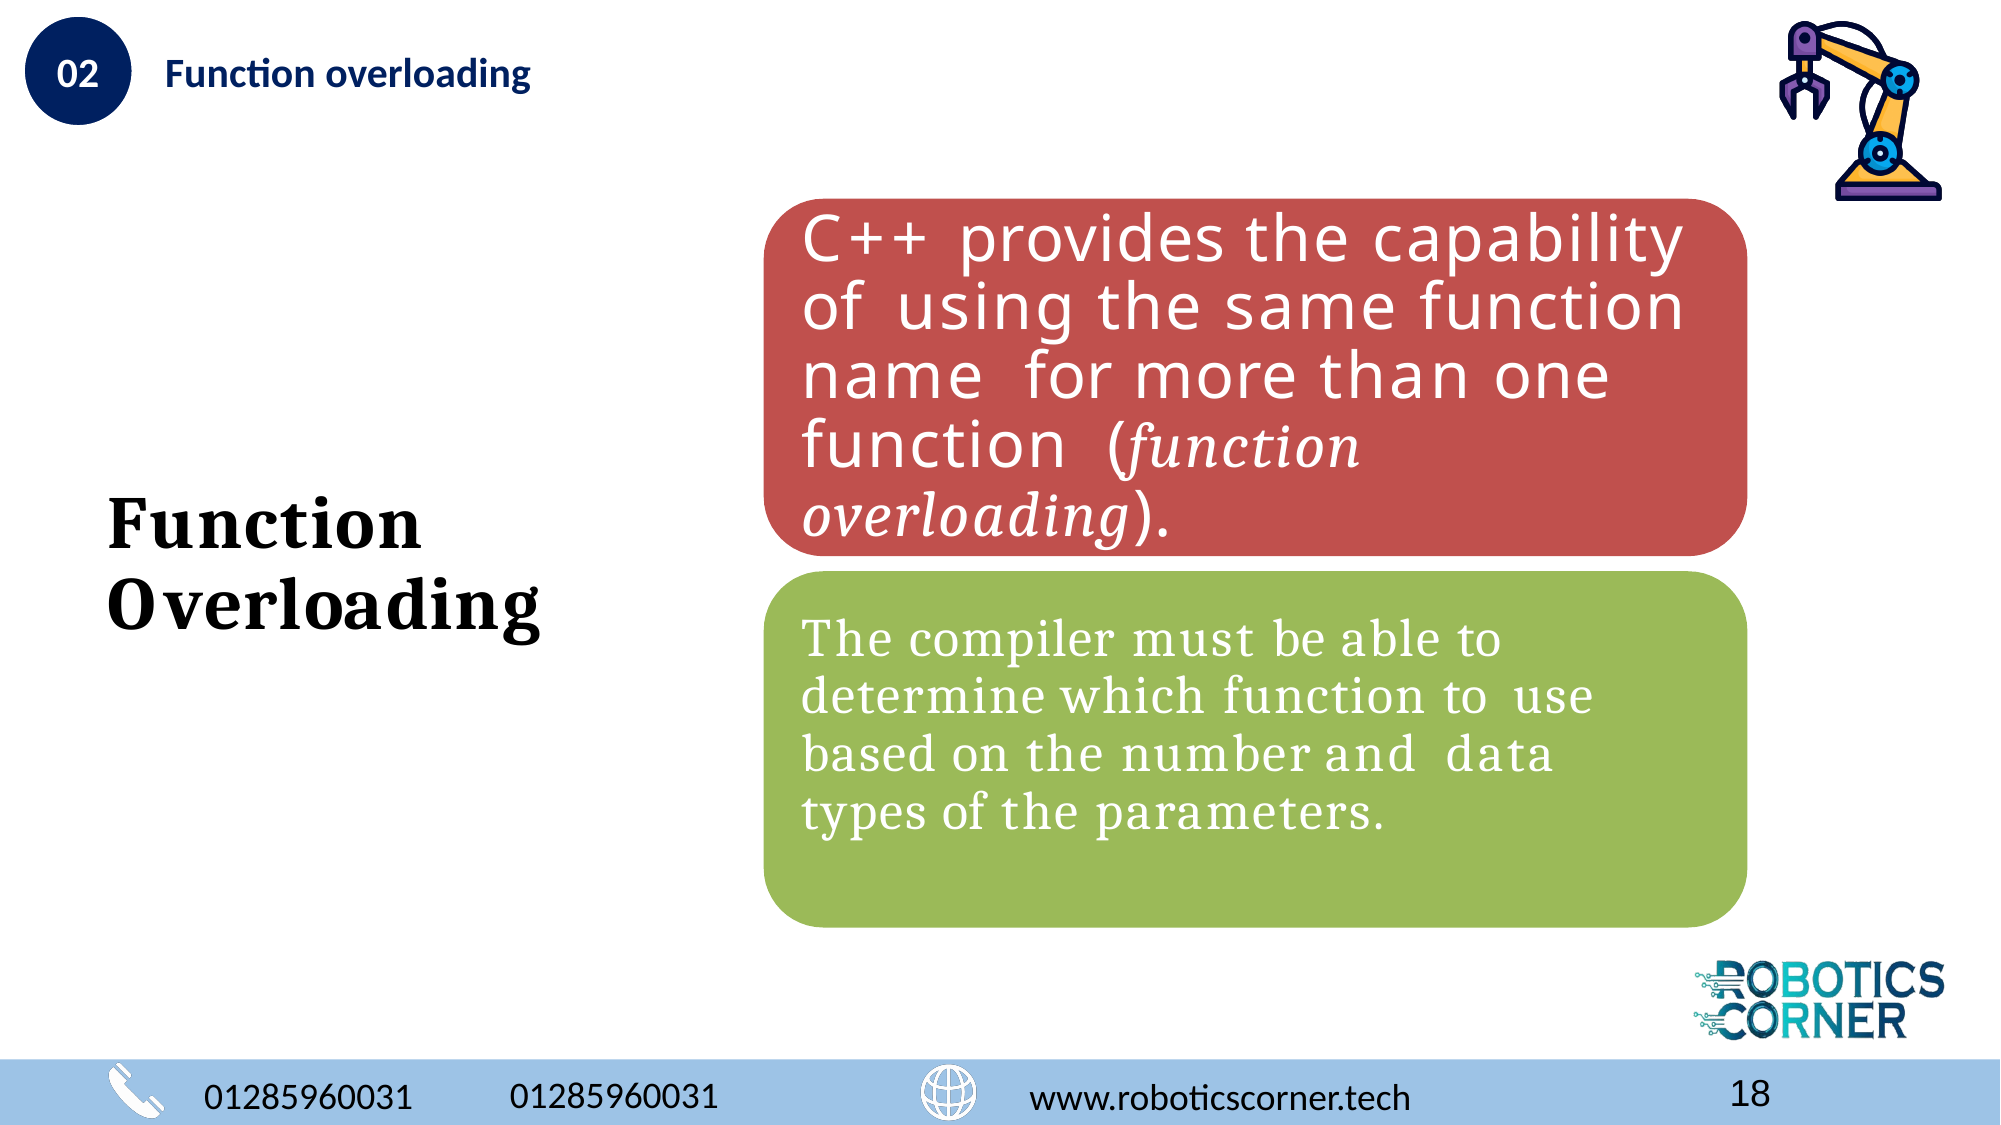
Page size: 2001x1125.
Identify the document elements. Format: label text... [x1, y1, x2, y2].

text_box [763, 571, 1748, 928]
text_box [763, 200, 1748, 557]
title C++ provides the capability of using the same function name for more than one function (function overloading). [799, 195, 1704, 551]
text_box Function Overloading [105, 469, 646, 645]
text_box The compiler must be able to determine which function to use based on the number and data types of the parameters. [799, 599, 1682, 842]
picture [1680, 859, 1953, 1125]
text_box 02 [22, 14, 134, 128]
text_box <number> [1714, 1065, 1916, 1125]
picture [103, 1057, 170, 1124]
picture [915, 1059, 981, 1125]
text_box Function overloading [150, 38, 622, 103]
picture [1771, 21, 1950, 201]
